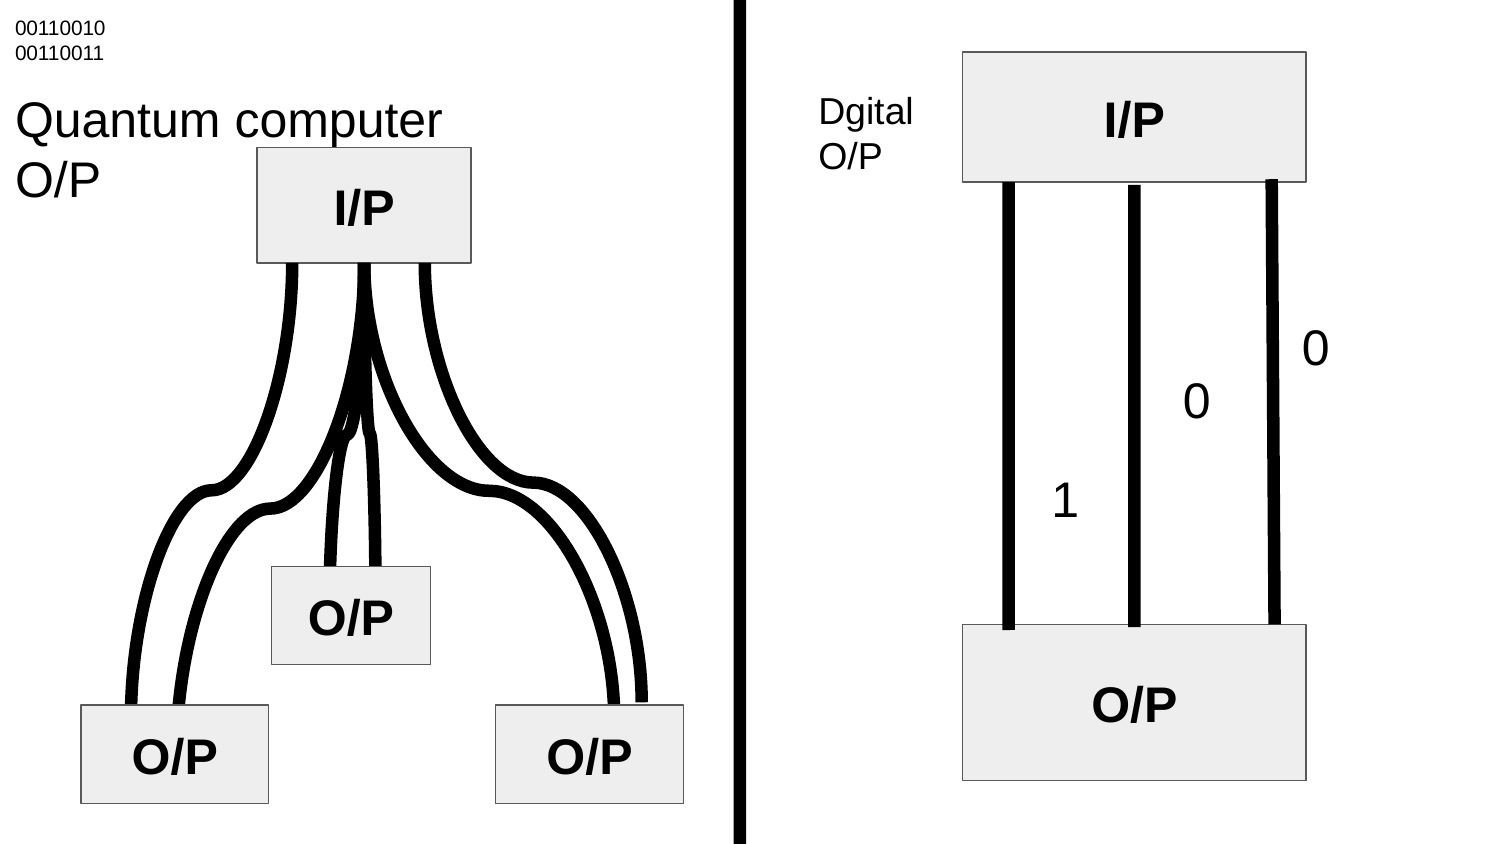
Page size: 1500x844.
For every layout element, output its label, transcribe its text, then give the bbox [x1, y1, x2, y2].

text_box Dgital O/P [803, 72, 963, 203]
text_box I/P [962, 52, 1307, 183]
text_box O/P [962, 624, 1307, 781]
text_box 0 [1286, 300, 1357, 373]
text_box O/P [271, 566, 431, 665]
text_box 0 [1167, 353, 1239, 453]
text_box I/P [257, 147, 472, 263]
text_box O/P [495, 705, 684, 804]
text_box O/P [80, 705, 269, 804]
text_box Quantum computer O/P [0, 72, 474, 203]
text_box 00110010 00110011 [0, 0, 214, 61]
text_box 1 [1036, 452, 1107, 551]
